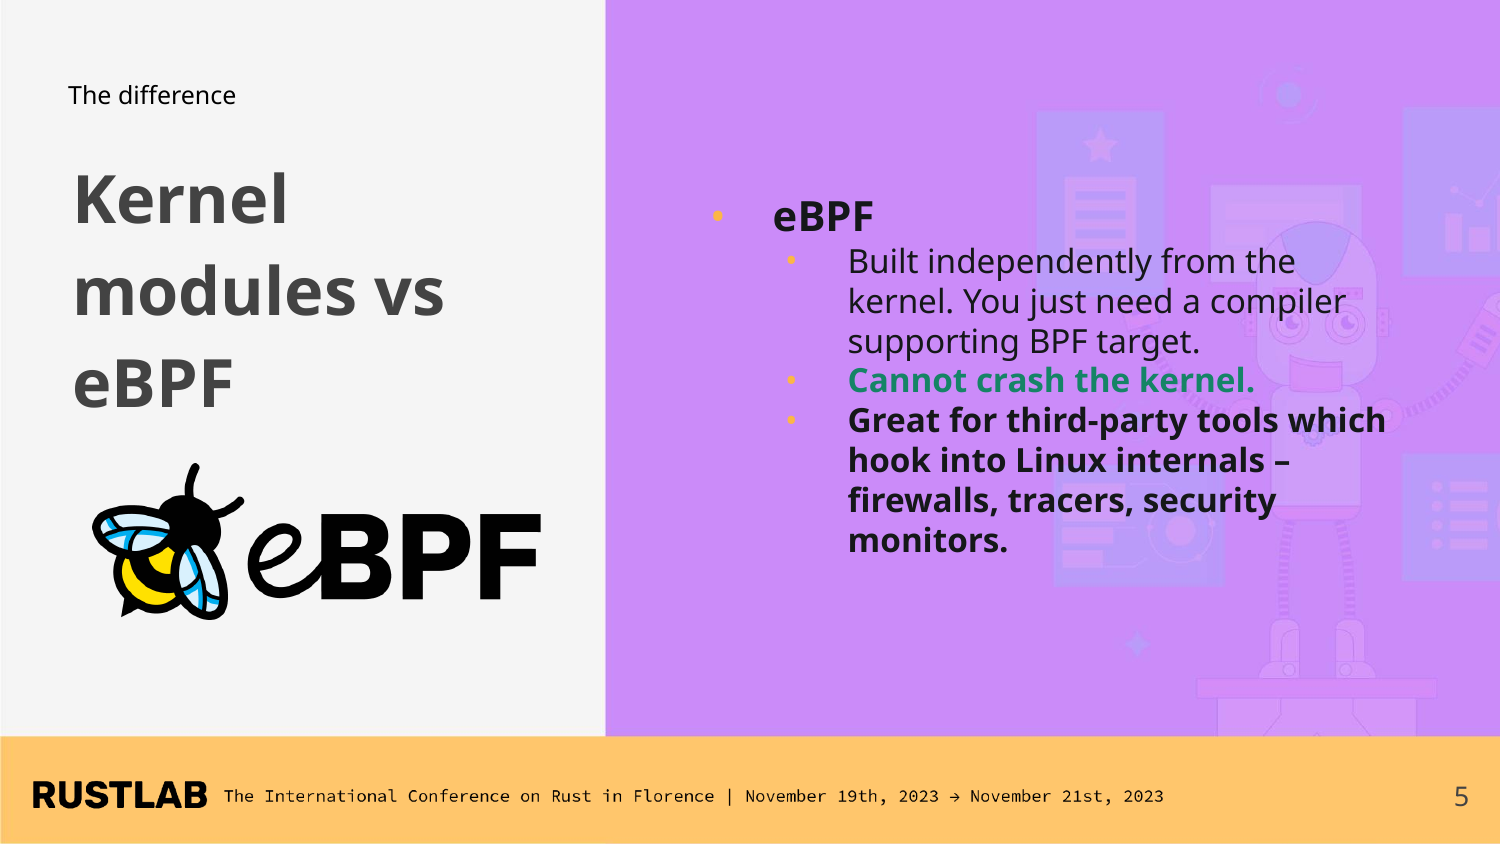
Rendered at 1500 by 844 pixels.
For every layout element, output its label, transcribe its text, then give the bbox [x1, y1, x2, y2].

picture [0, 0, 1500, 844]
list eBPF Built independently from the kernel. You just need a compiler supporting BPF target. Cannot crash the kernel. Great for third-party tools which hook into Linux internals – firewalls, tracers, security monitors. [682, 125, 1405, 624]
text_box The difference [68, 79, 517, 118]
title Kernel modules vs eBPF [57, 129, 506, 336]
